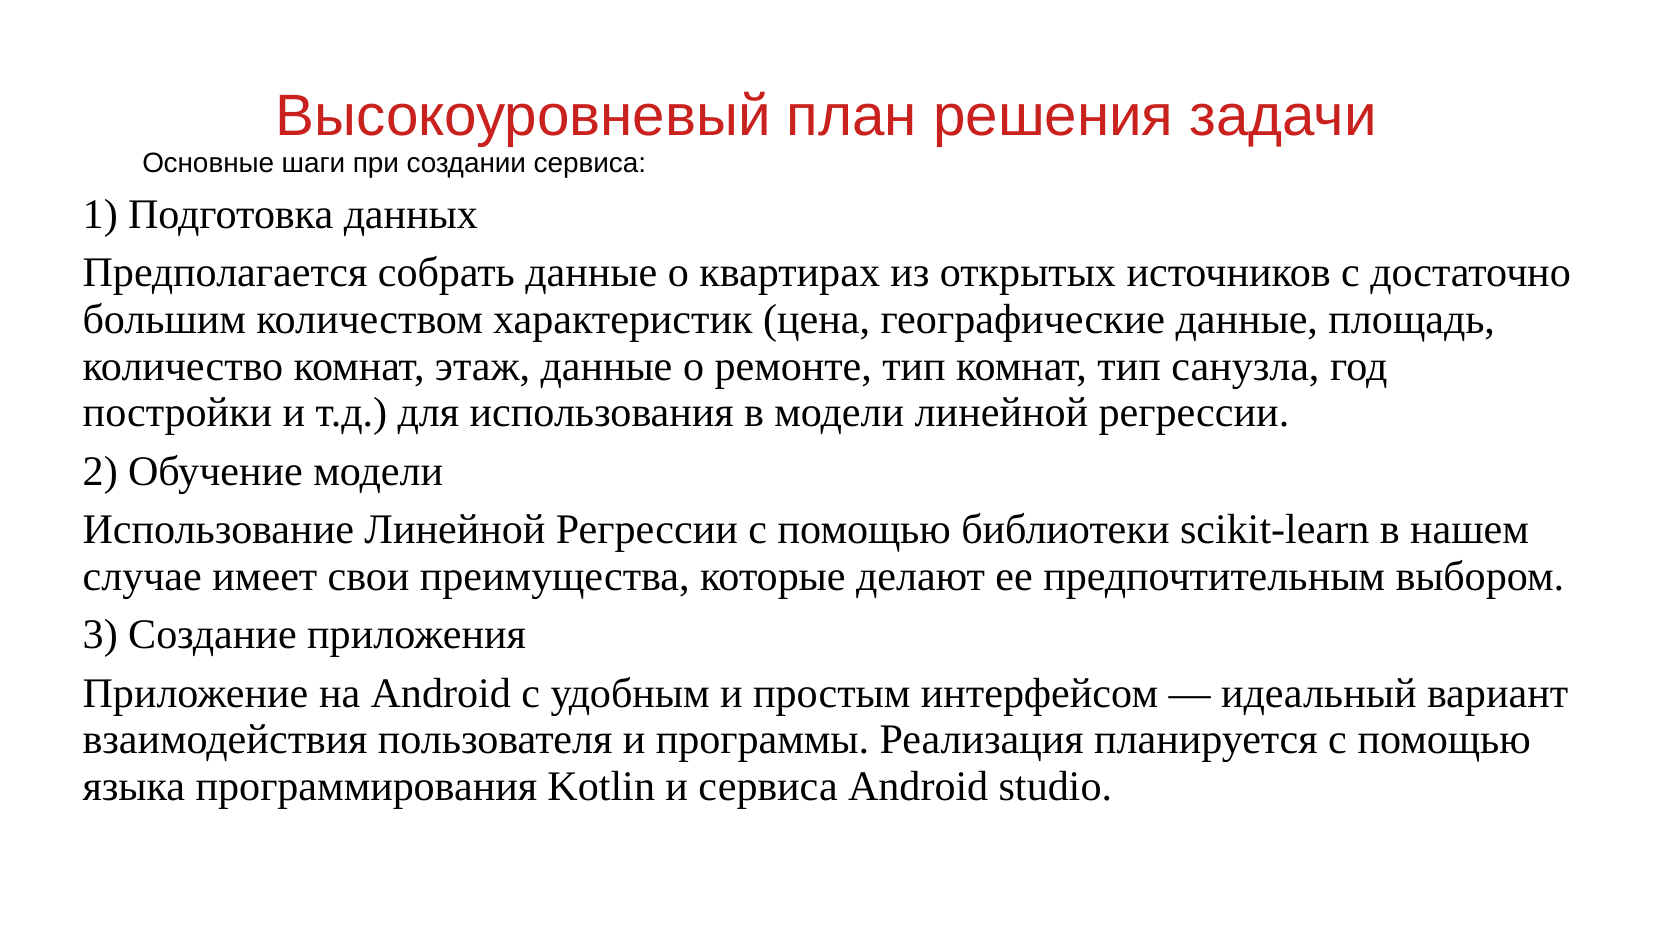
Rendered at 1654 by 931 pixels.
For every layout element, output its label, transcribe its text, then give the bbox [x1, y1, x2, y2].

list Основные шаги при создании сервиса: 1) Подготовка данных Предполагается собрать данные о квартирах из открытых источников с достаточно большим количеством характеристик (цена, географические данные, площадь, количество комнат, этаж, данные о ремонте, тип комнат, тип санузла, год постройки и т.д.) для использования в модели линейной регрессии. 2) Обучение модели Использование Линейной Регрессии с помощью библиотеки scikit-learn в нашем случае имеет свои преимущества, которые делают ее предпочтительным выбором. 3) Создание приложения Приложение на Android с удобным и простым интерфейсом — идеальный вариант взаимодействия пользователя и программы. Реализация планируется с помощью языка программирования Kotlin и сервиса Android studio. [82, 147, 1571, 857]
title Высокоуровневый план решения задачи [82, 37, 1571, 147]
